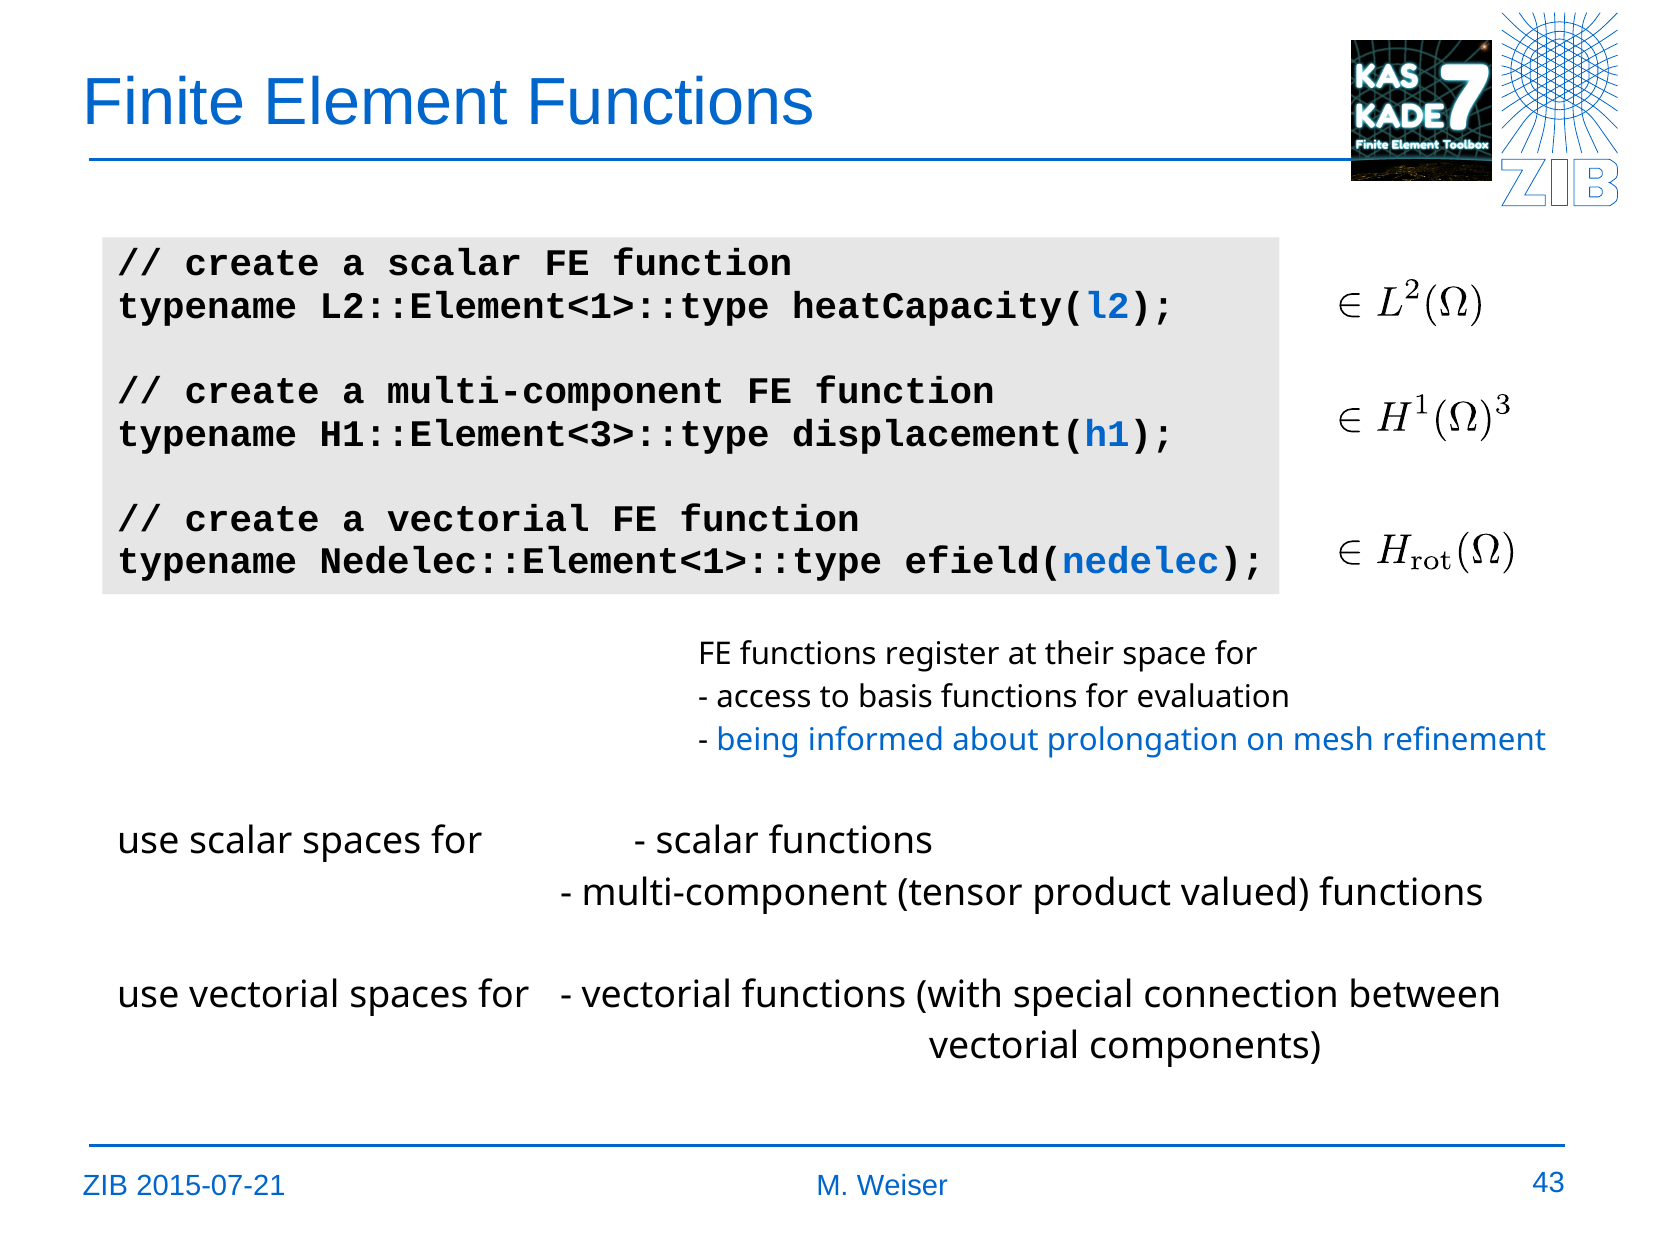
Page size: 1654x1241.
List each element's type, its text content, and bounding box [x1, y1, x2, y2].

text_box FE functions register at their space for - access to basis functions for evaluation - being informed about prolongation on mesh refinement [680, 620, 1523, 752]
picture [1339, 394, 1510, 442]
text_box // create a scalar FE function typename L2::Element<1>::type heatCapacity(l2); // create a multi-component FE function typename H1::Element<3>::type displacement(h1); // create a vectorial FE function typename Nedelec::Element<1>::type efield(nedelec); [102, 237, 1280, 595]
picture [1351, 40, 1492, 181]
title Finite Element Functions [82, 64, 1359, 139]
picture [1339, 531, 1514, 574]
text_box use scalar spaces for - scalar functions - multi-component (tensor product valued) functions use vectorial spaces for - vectorial functions (with special connection between vectorial components) [99, 803, 1481, 1089]
picture [1339, 279, 1481, 327]
